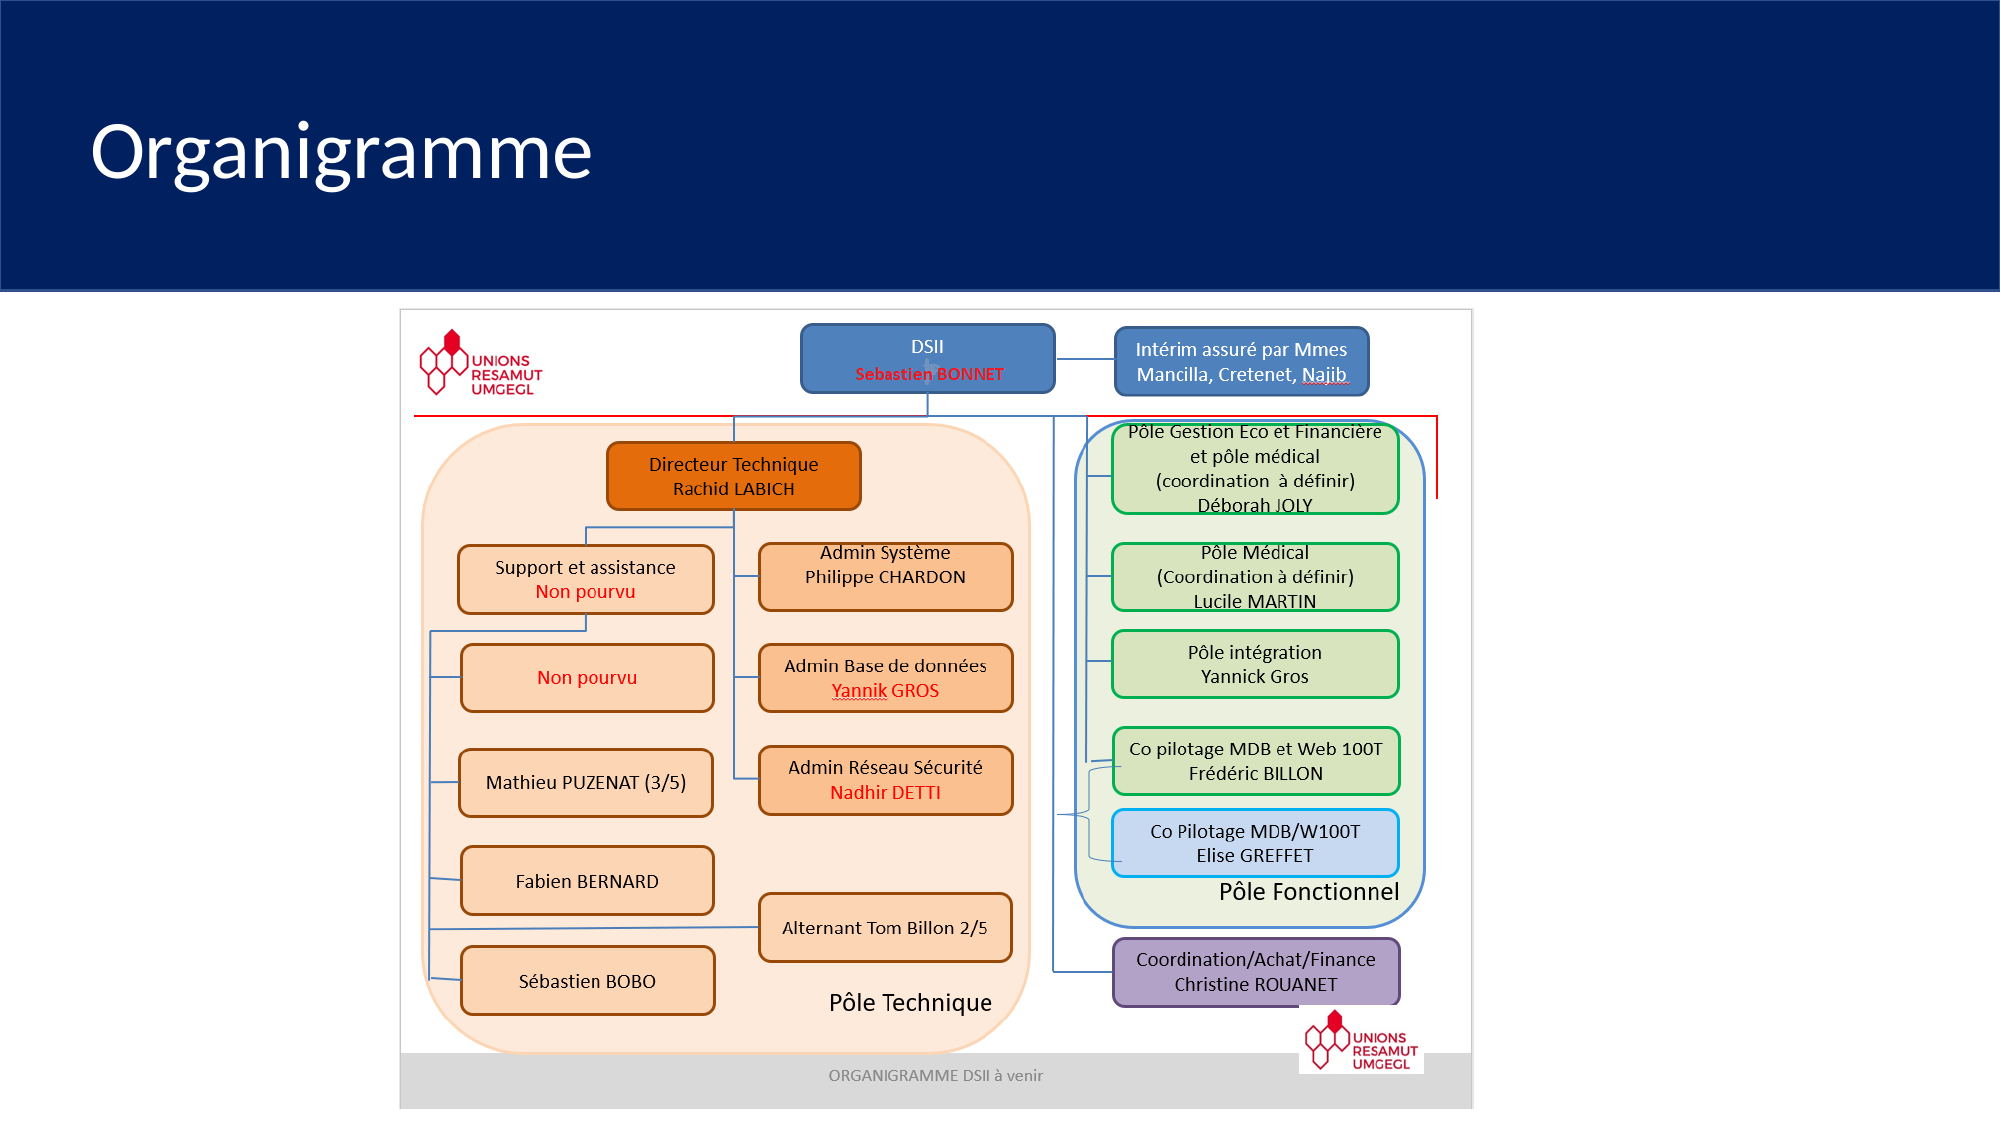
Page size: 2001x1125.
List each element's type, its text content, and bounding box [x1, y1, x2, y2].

picture [399, 308, 1474, 1109]
text_box Organigramme [0, 0, 2000, 290]
